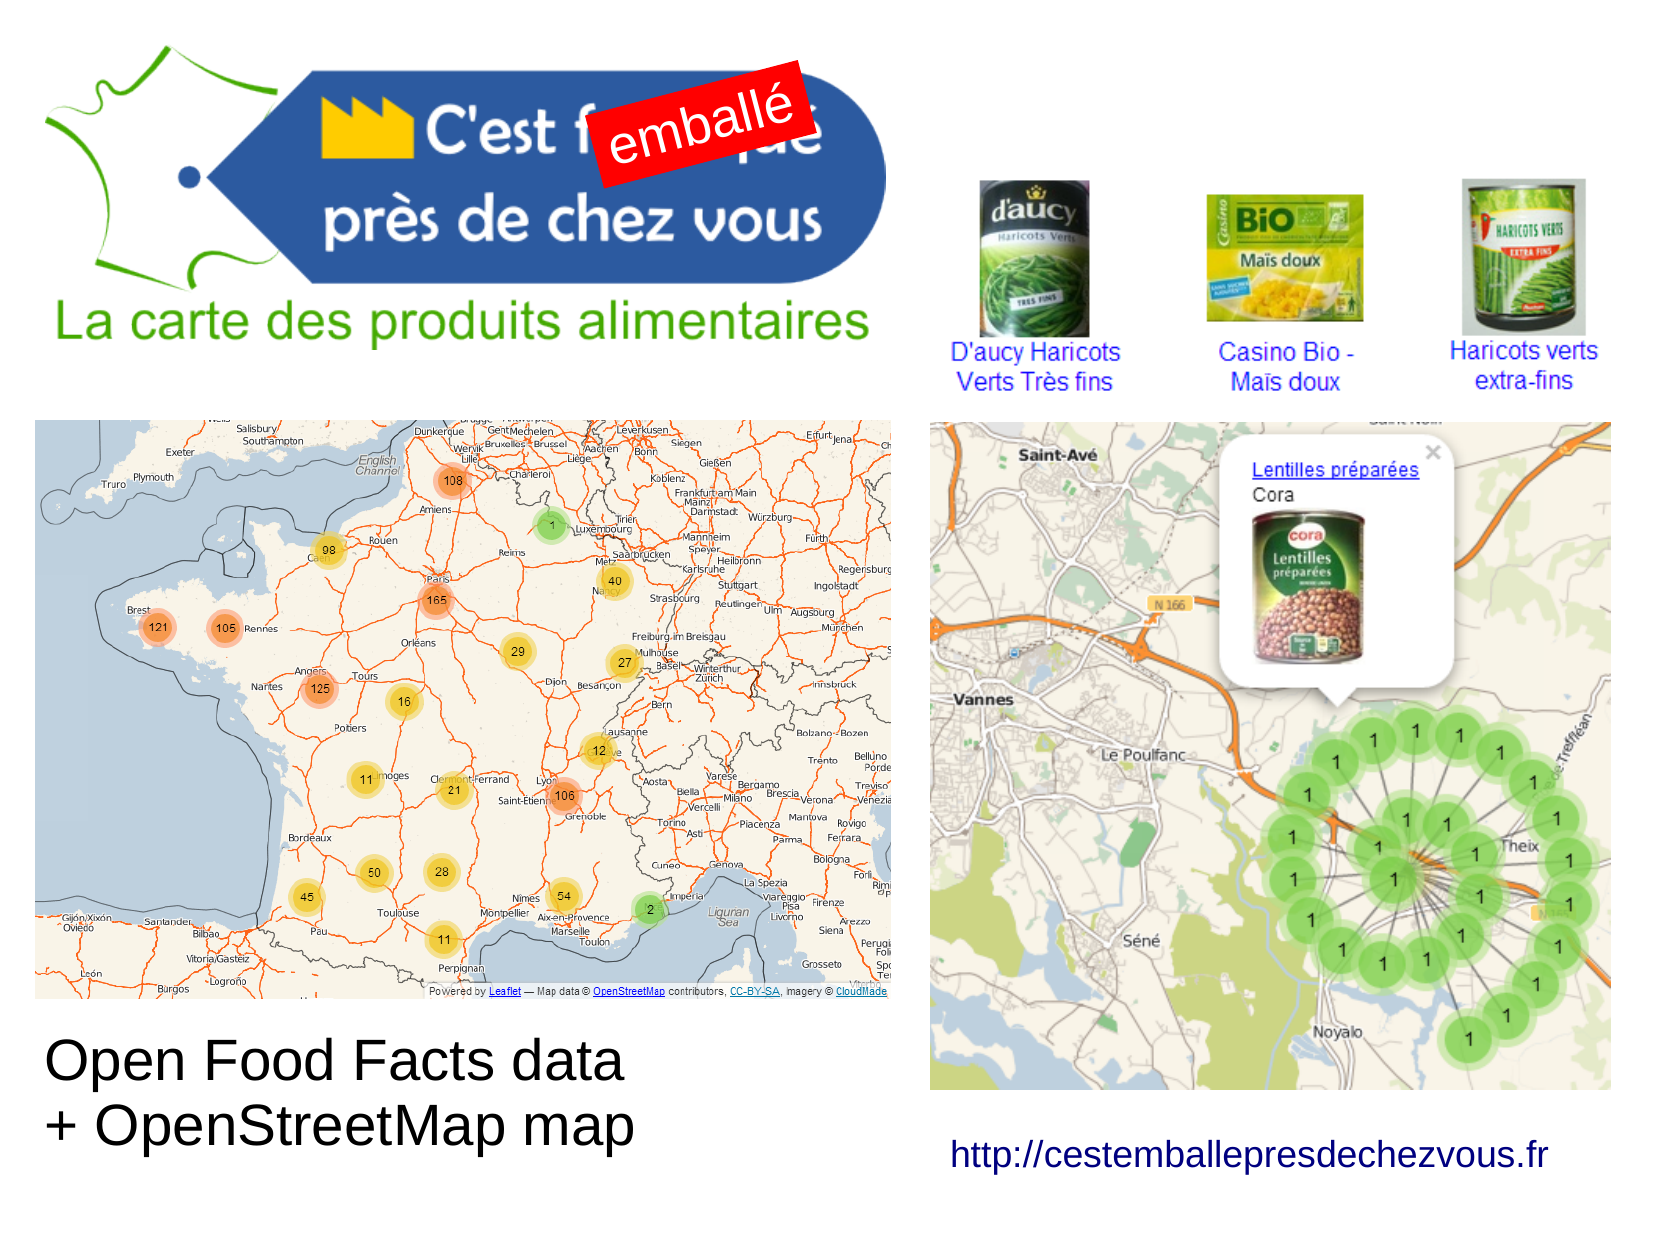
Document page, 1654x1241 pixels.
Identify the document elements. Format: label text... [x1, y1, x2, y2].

picture [45, 44, 886, 350]
text_box Open Food Facts data + OpenStreetMap map [30, 1020, 652, 1165]
text_box emballé [585, 60, 817, 189]
text_box http://cestemballepresdechezvous.fr [935, 1125, 1621, 1225]
picture [930, 154, 1608, 405]
picture [930, 422, 1611, 1090]
picture [35, 419, 891, 1000]
